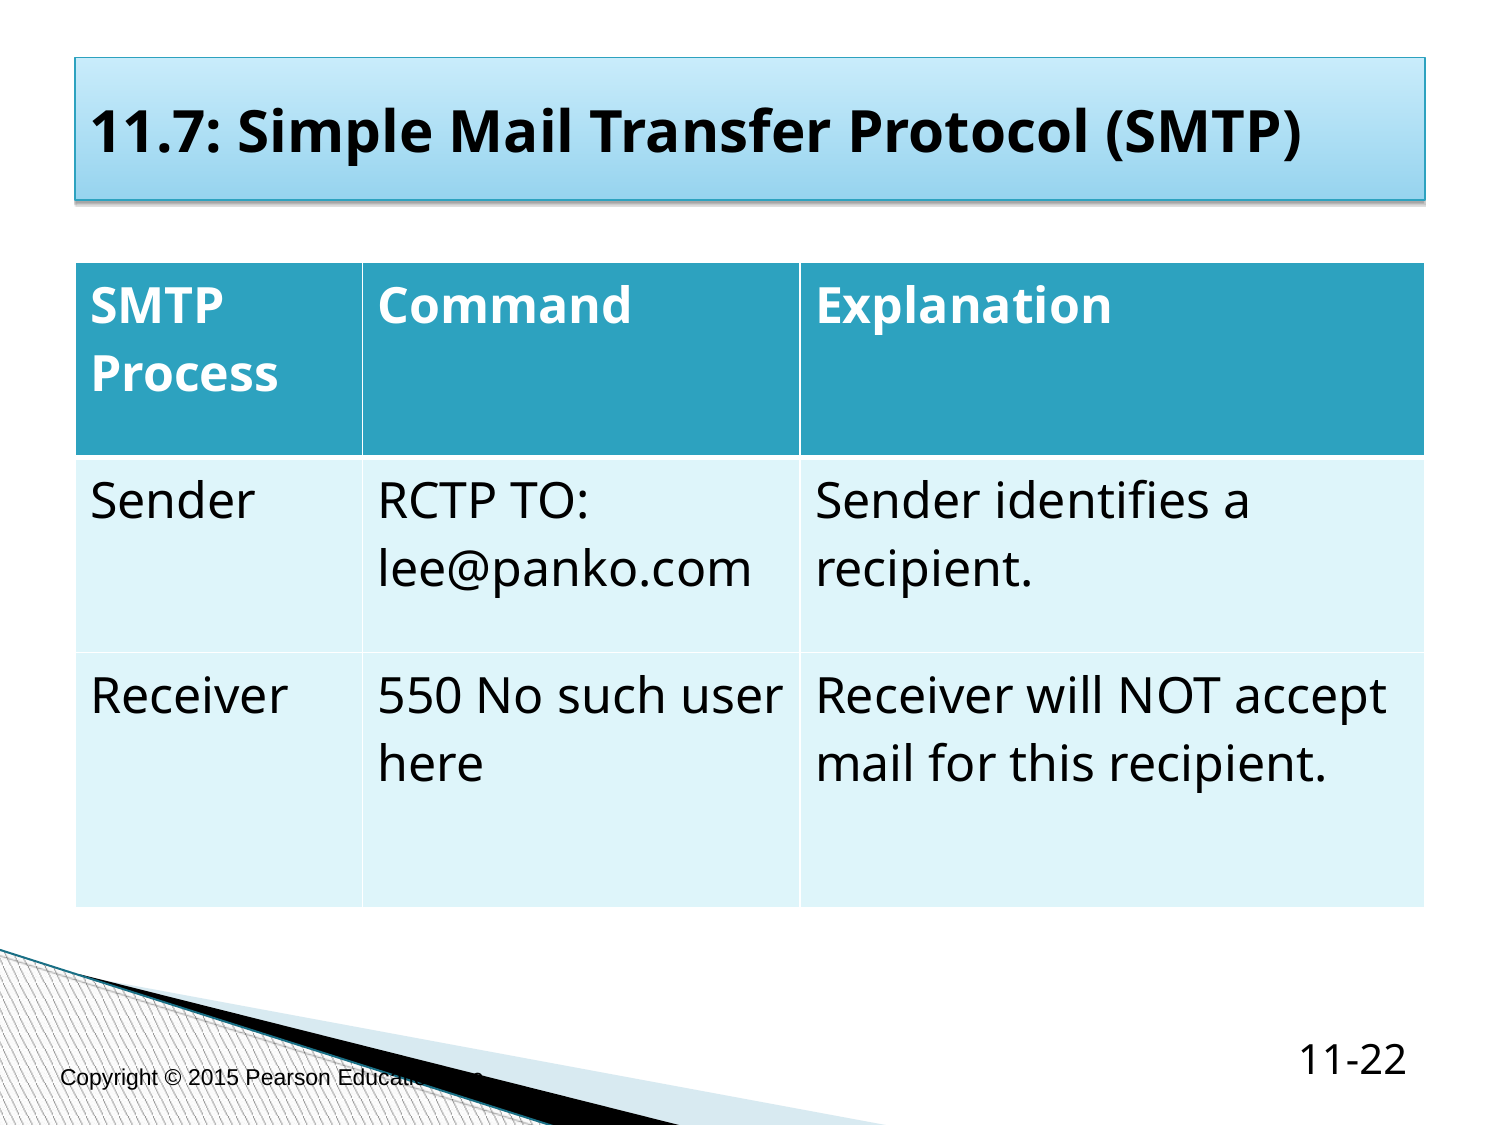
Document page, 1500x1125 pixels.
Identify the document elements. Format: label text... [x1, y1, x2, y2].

table_cell 550 No such user here [363, 653, 799, 907]
table_cell Receiver will NOT accept mail for this recipient. [801, 653, 1424, 907]
table_cell Receiver [76, 653, 362, 907]
title 11.7: Simple Mail Transfer Protocol (SMTP) [75, 57, 1425, 200]
footer Copyright © 2015 Pearson Education, Inc. [37, 1050, 513, 1098]
picture [0, 952, 543, 1125]
table_header SMTP Process [76, 263, 362, 455]
slide_number 11-<number> [1224, 1037, 1423, 1098]
table_cell Sender [76, 460, 362, 652]
table_cell RCTP TO: lee@panko.com [363, 460, 799, 652]
table_header Command [363, 263, 799, 455]
table_cell Sender identifies a recipient. [801, 460, 1424, 652]
table_header Explanation [801, 263, 1424, 455]
